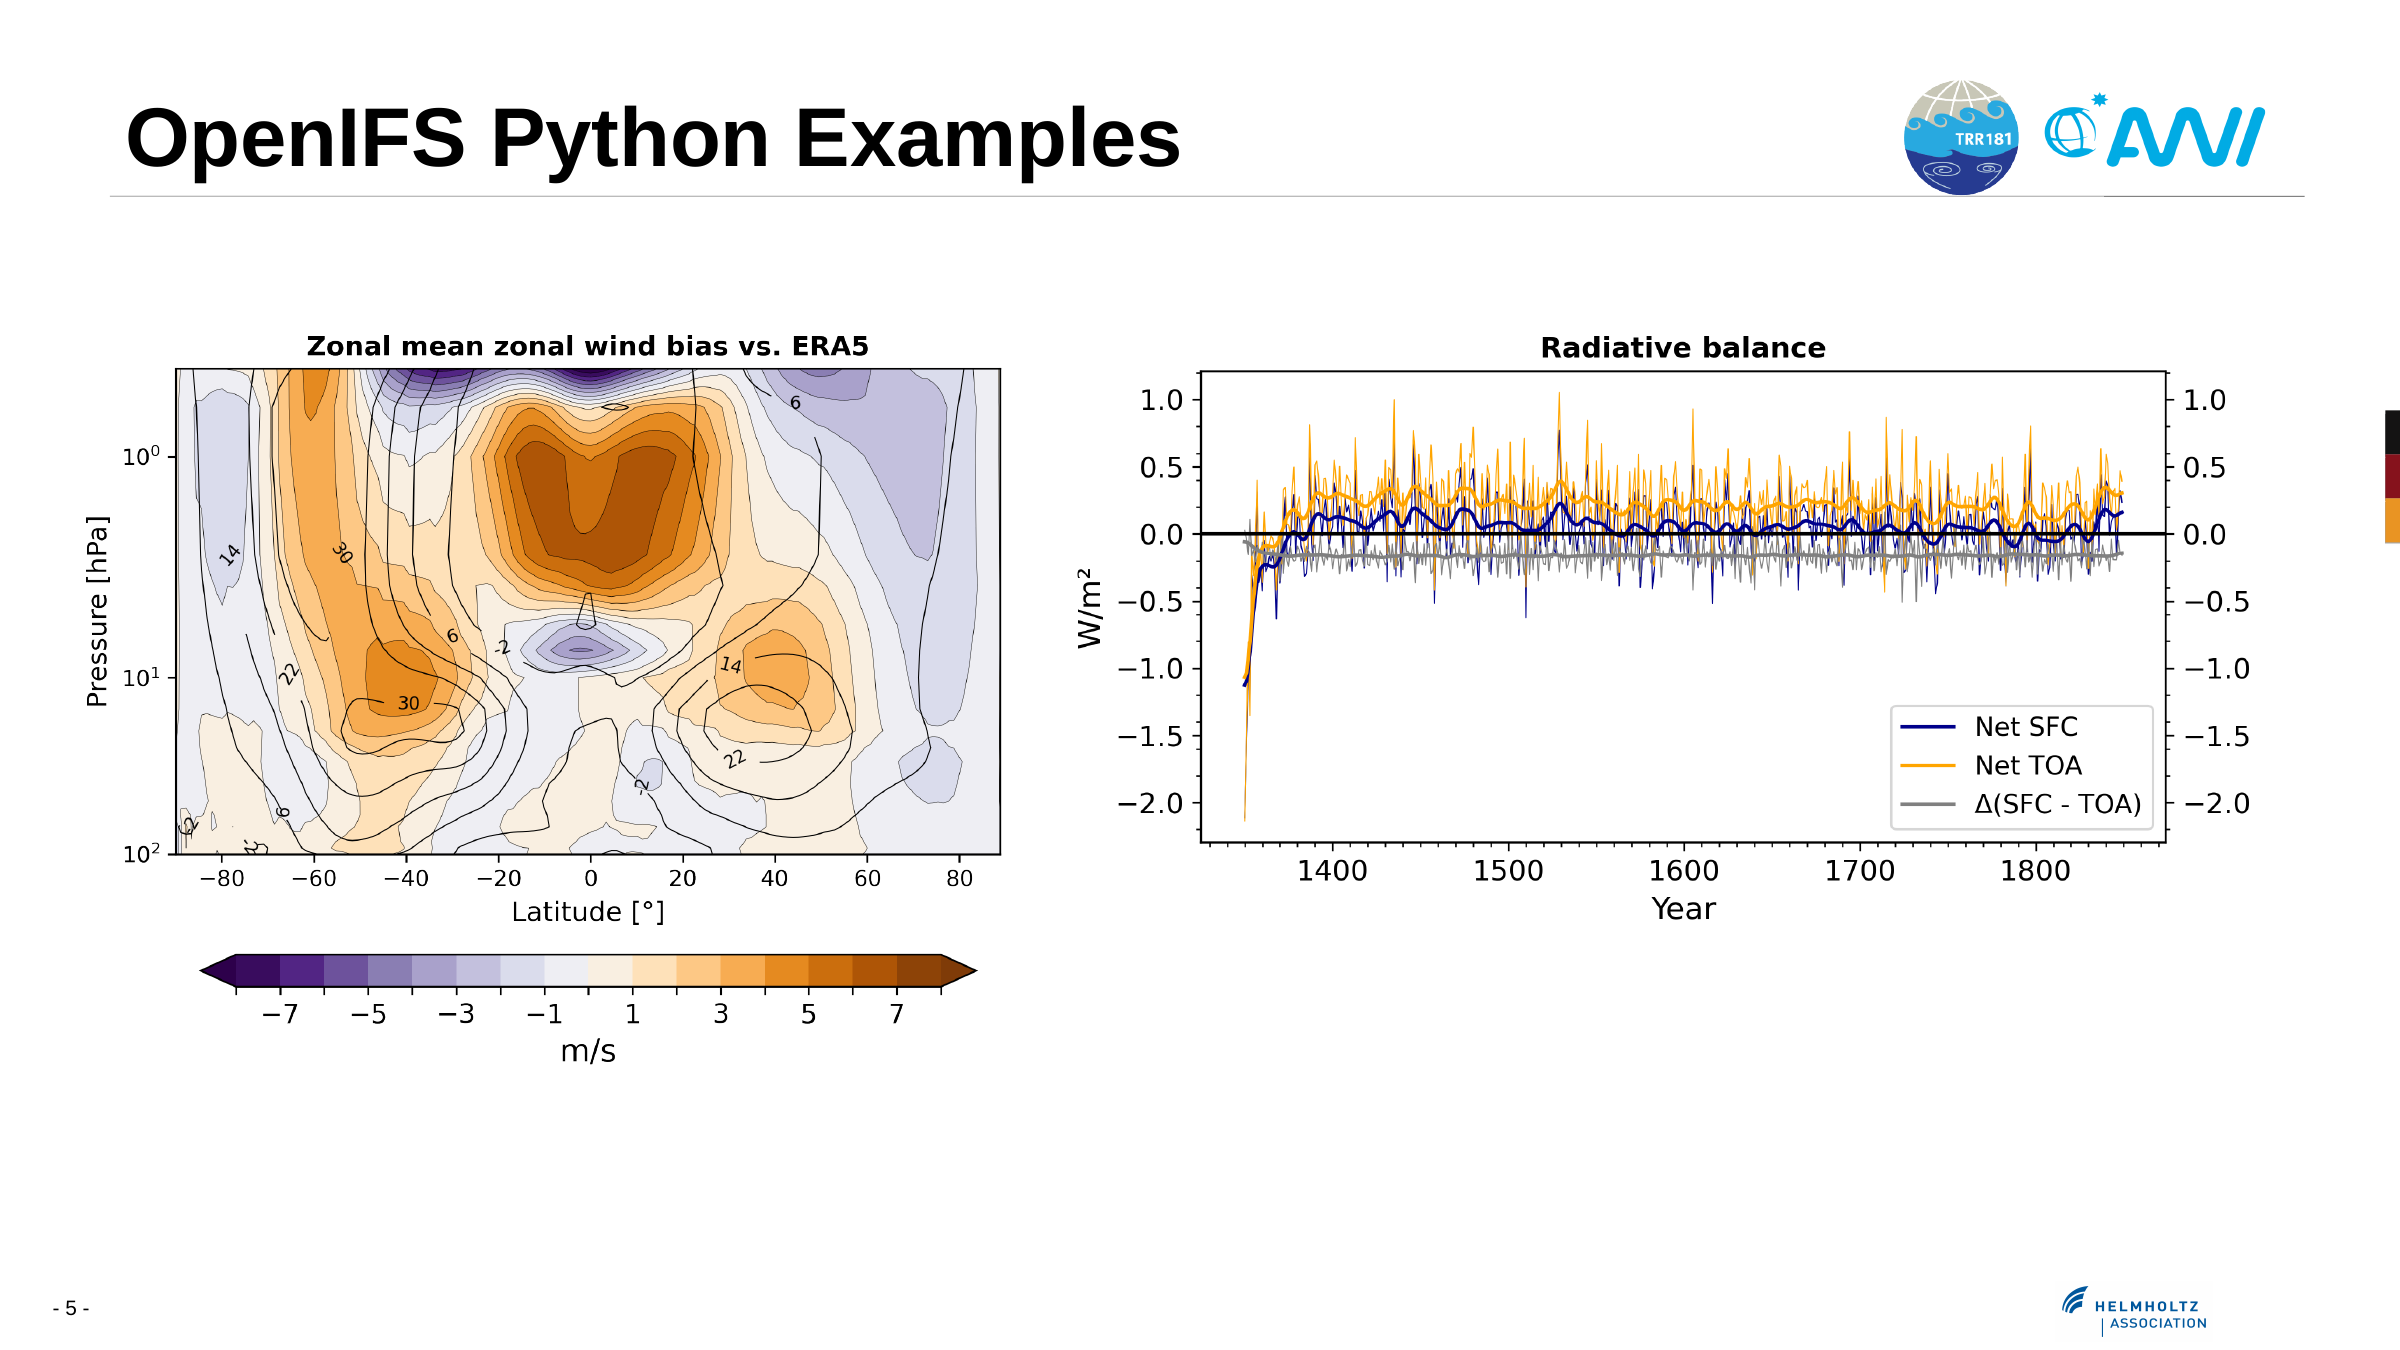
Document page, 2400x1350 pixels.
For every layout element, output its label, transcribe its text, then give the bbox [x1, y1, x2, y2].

picture [2055, 1281, 2213, 1342]
text_box OpenIFS Python Examples [110, 75, 2297, 195]
picture [70, 318, 1016, 1084]
picture [1059, 318, 2268, 942]
